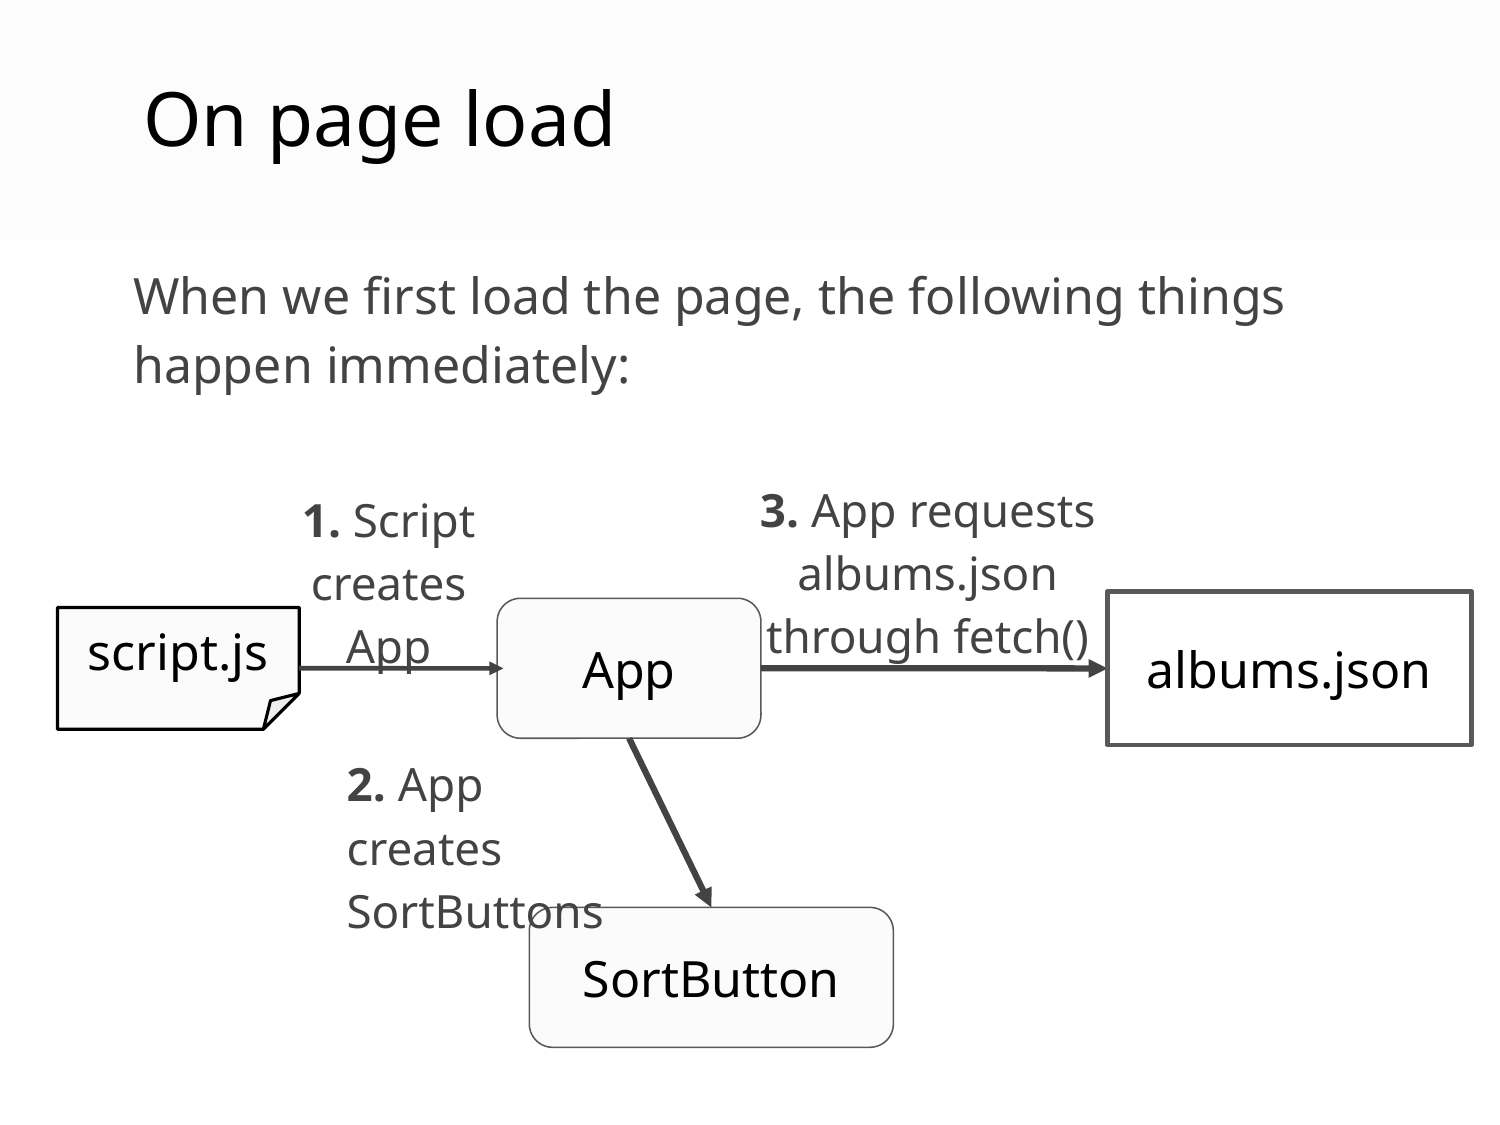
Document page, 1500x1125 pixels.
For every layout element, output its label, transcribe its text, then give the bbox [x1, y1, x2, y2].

title On page load [128, 56, 1372, 183]
text_box App [497, 598, 761, 739]
list 3. App requests albums.json through fetch() [713, 458, 1142, 669]
list 2. App creates SortButtons [331, 732, 662, 922]
text_box script.js [57, 607, 300, 730]
text_box SortButton [529, 907, 894, 1048]
list When we first load the page, the following things happen immediately: [118, 240, 1372, 430]
list 1. Script creates App [286, 467, 491, 657]
text_box albums.json [1107, 591, 1472, 745]
